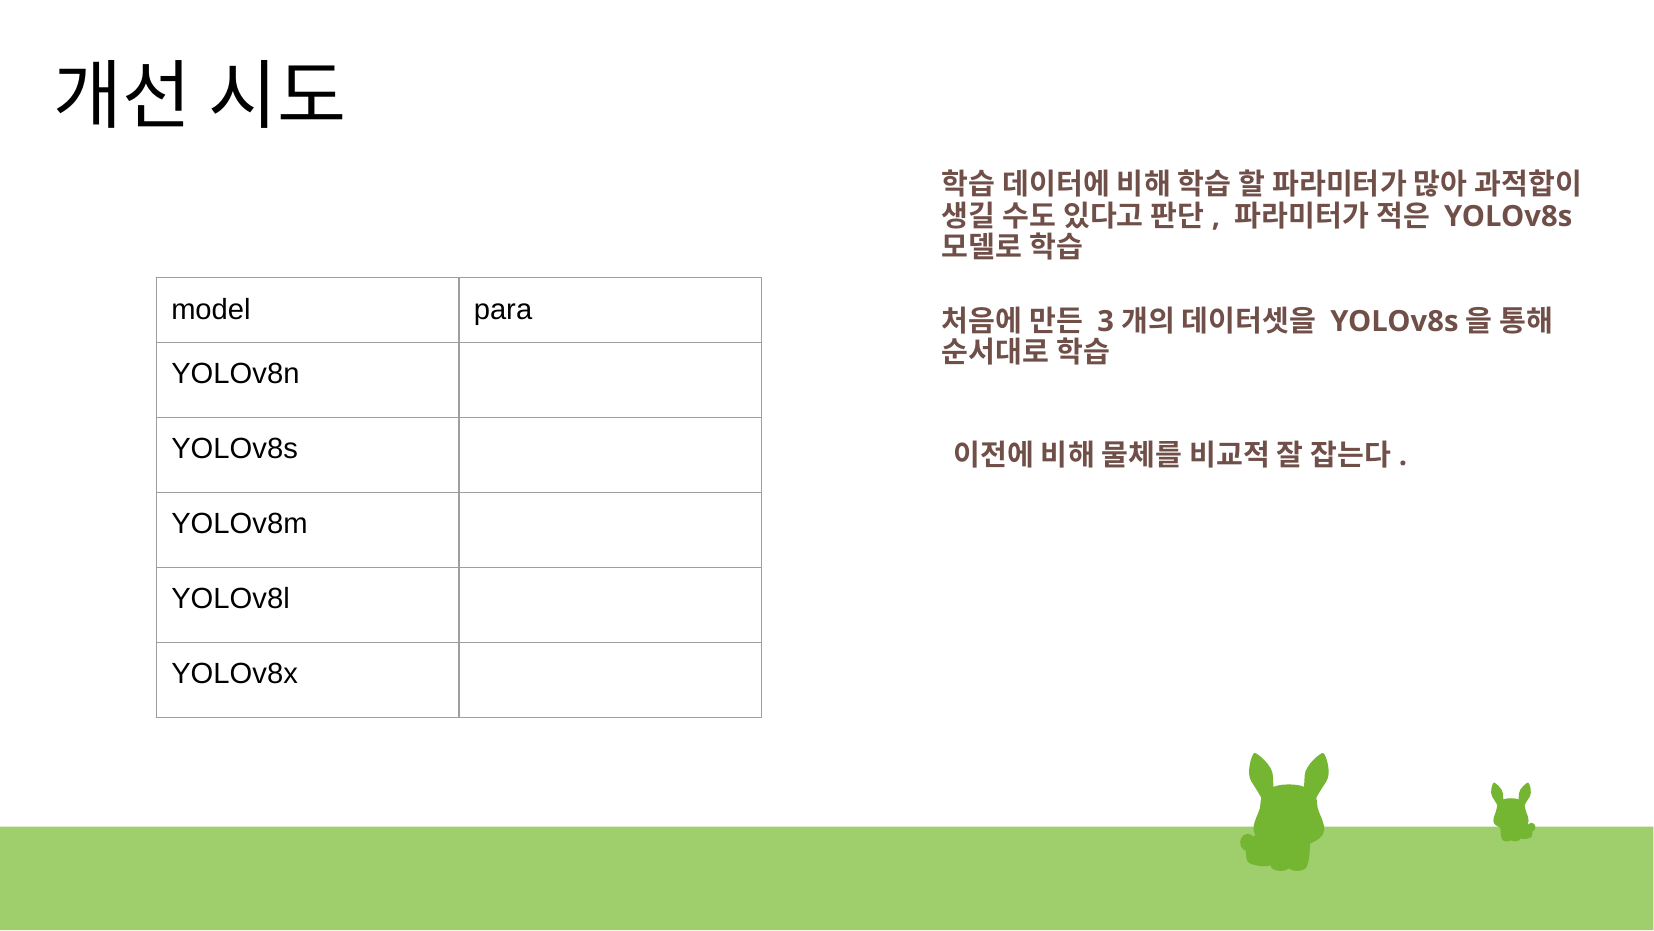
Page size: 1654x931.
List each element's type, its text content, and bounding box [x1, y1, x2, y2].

table_cell YOLOv8x [157, 643, 458, 717]
text_box 이전에 비해 물체를 비교적 잘 잡는다. [938, 425, 1511, 488]
table_cell [460, 343, 761, 417]
text_box 처음에 만든 3개의 데이터셋을 YOLOv8s을 통해 순서대로 학습 [926, 291, 1600, 384]
text_box 학습 데이터에 비해 학습 할 파라미터가 많아 과적합이 생길 수도 있다고 판단, 파라미터가 적은 YOLOv8s 모델로 학습 [926, 154, 1629, 280]
table_header para [460, 278, 761, 342]
text_box 개선 시도 [38, 42, 396, 154]
table_cell YOLOv8n [157, 343, 458, 417]
table_cell [460, 568, 761, 642]
table_cell [460, 643, 761, 717]
table_cell YOLOv8m [157, 493, 458, 567]
table_cell [460, 418, 761, 492]
table_cell [460, 493, 761, 567]
table_cell YOLOv8s [157, 418, 458, 492]
table_header model [157, 278, 458, 342]
table_cell YOLOv8l [157, 568, 458, 642]
